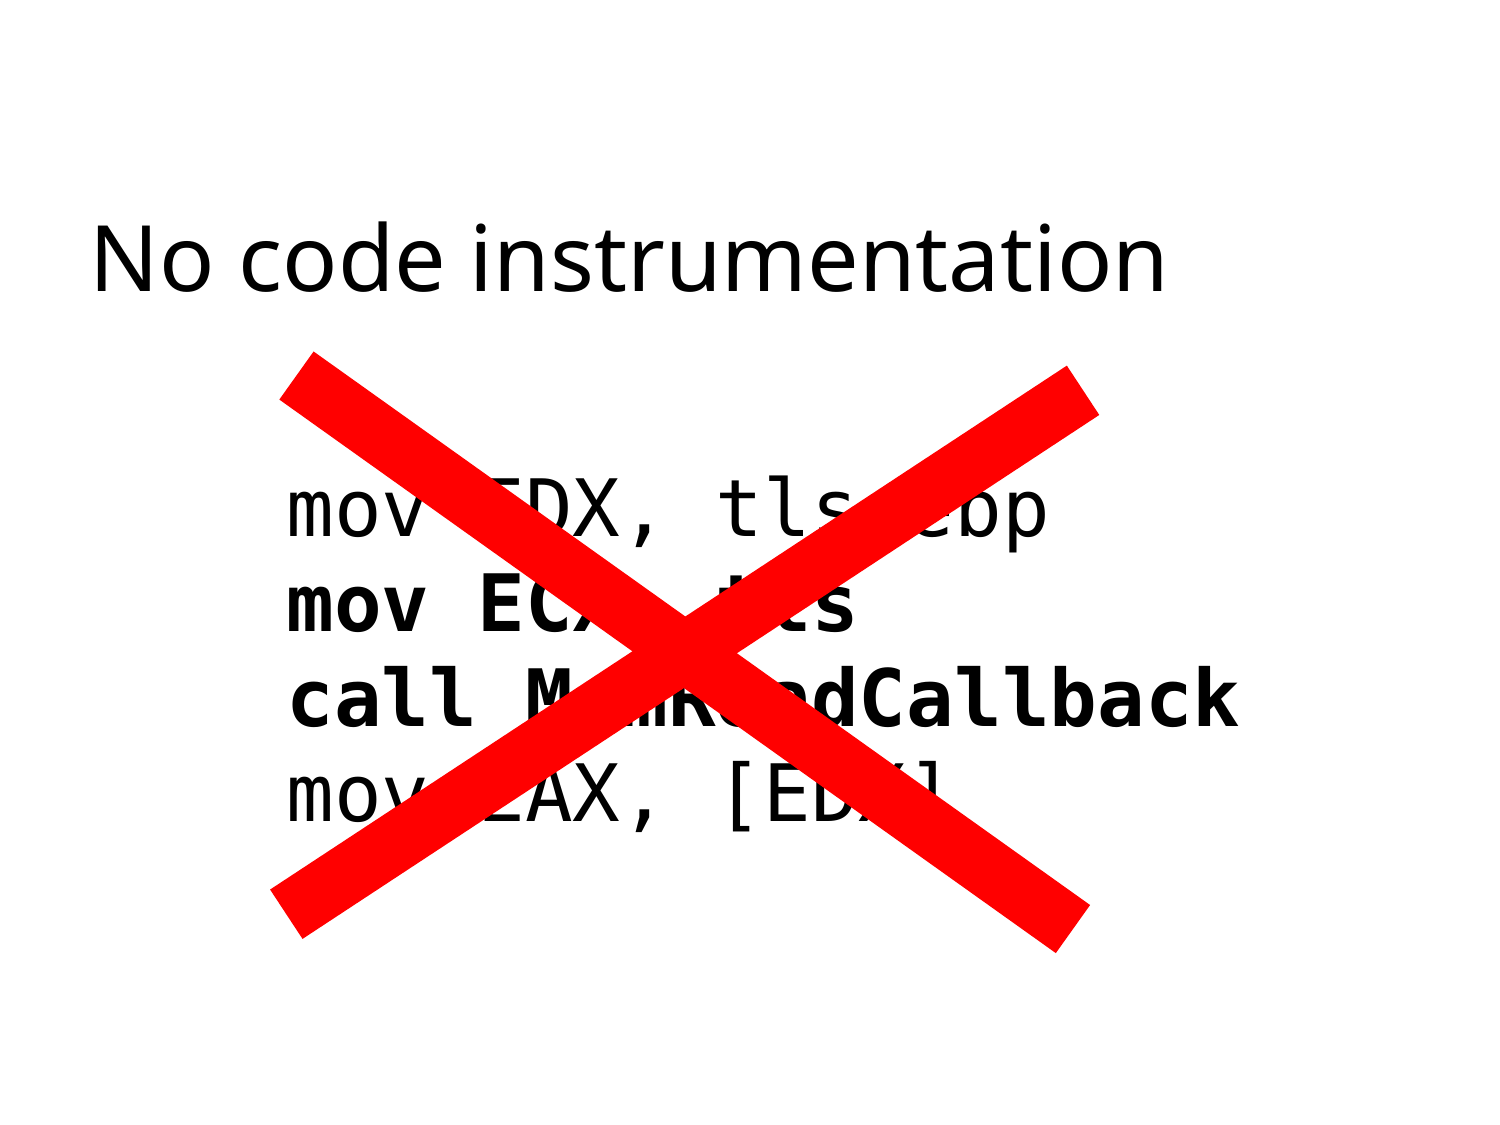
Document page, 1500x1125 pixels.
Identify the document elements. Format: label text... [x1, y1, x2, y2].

text_box mov EDX, tls.ebp mov ECX, tls call MemReadCallback mov EAX, [EDX] [271, 449, 1322, 968]
text_box No code instrumentation [74, 172, 1424, 337]
text_box mov EDX, tls.ebp mov ECX, tls call MemReadCallback mov EAX, [EDX] [271, 449, 631, 888]
text_box mov EDX, tls.ebp mov ECX, tls call MemReadCallback mov EAX, [EDX] [452, 449, 938, 616]
